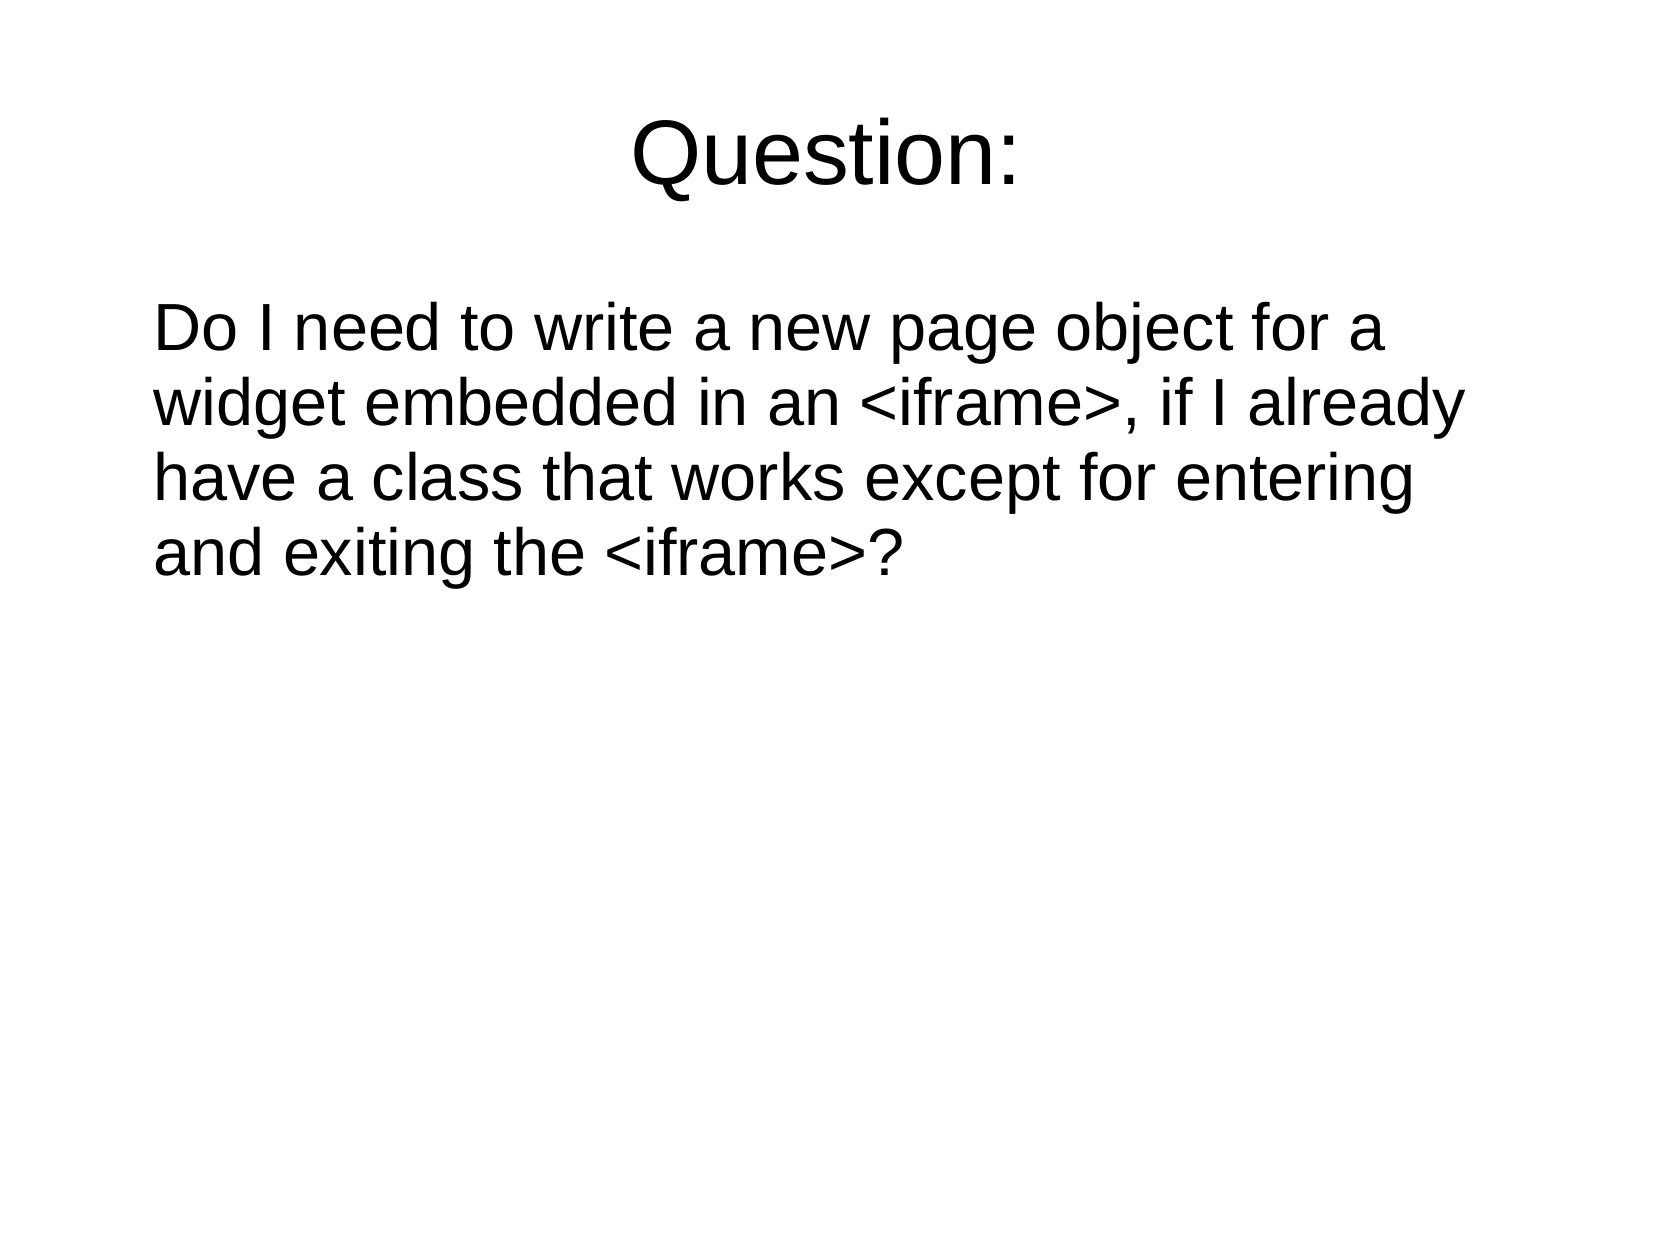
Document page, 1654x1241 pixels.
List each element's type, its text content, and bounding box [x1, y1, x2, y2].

title Question: [82, 49, 1571, 257]
list Do I need to write a new page object for a widget embedded in an <iframe>, if I already have a class that works except for entering and exiting the <iframe>? [82, 290, 1538, 1010]
